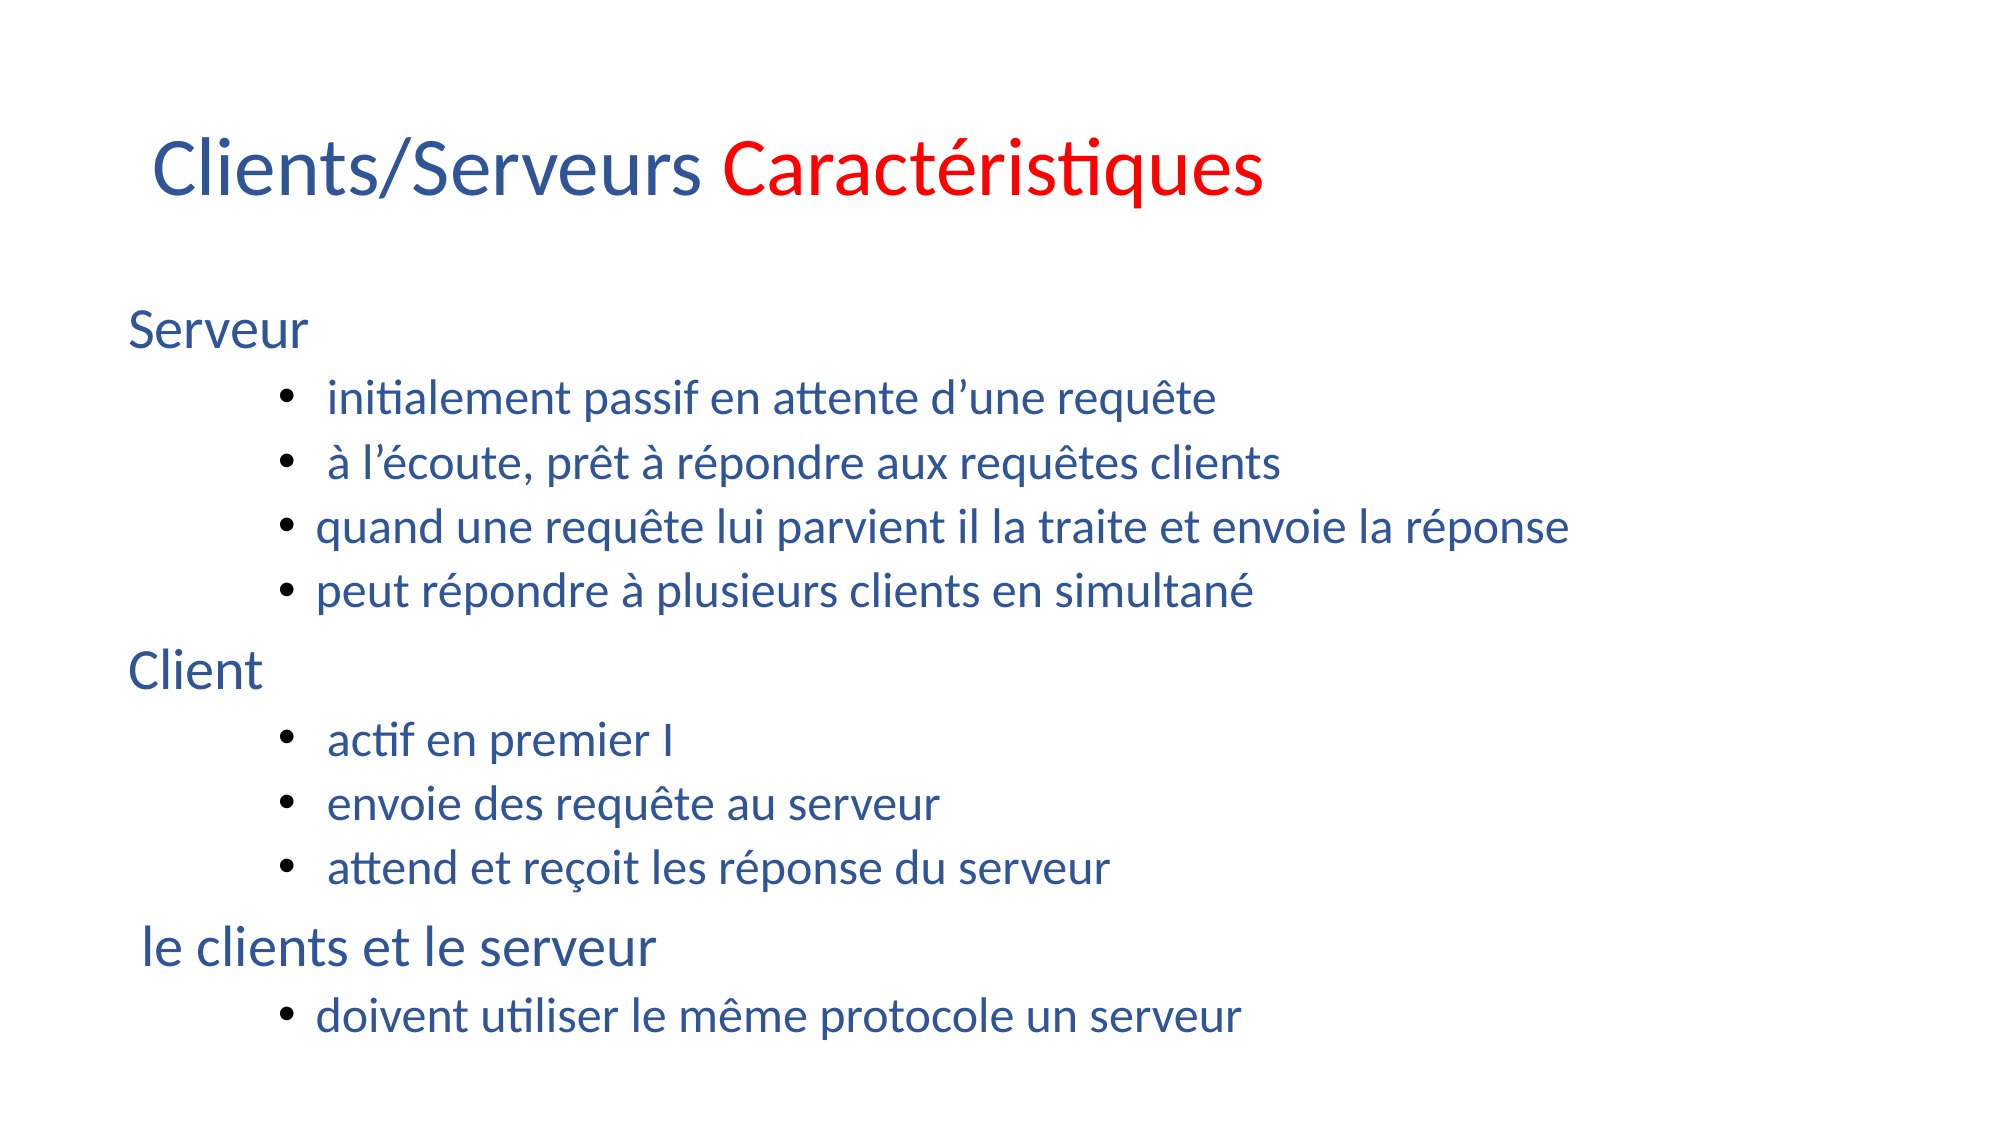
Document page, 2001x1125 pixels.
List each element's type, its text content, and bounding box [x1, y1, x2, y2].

title Clients/Serveurs Caractéristiques [137, 59, 1863, 278]
list Serveur initialement passif en attente d’une requête à l’écoute, prêt à répondre aux requêtes clients quand une requête lui parvient il la traite et envoie la réponse peut répondre à plusieurs clients en simultané Client actif en premier I envoie des requête au serveur attend et reçoit les réponse du serveur le clients et le serveur doivent utiliser le même protocole un serveur [113, 290, 1887, 1099]
